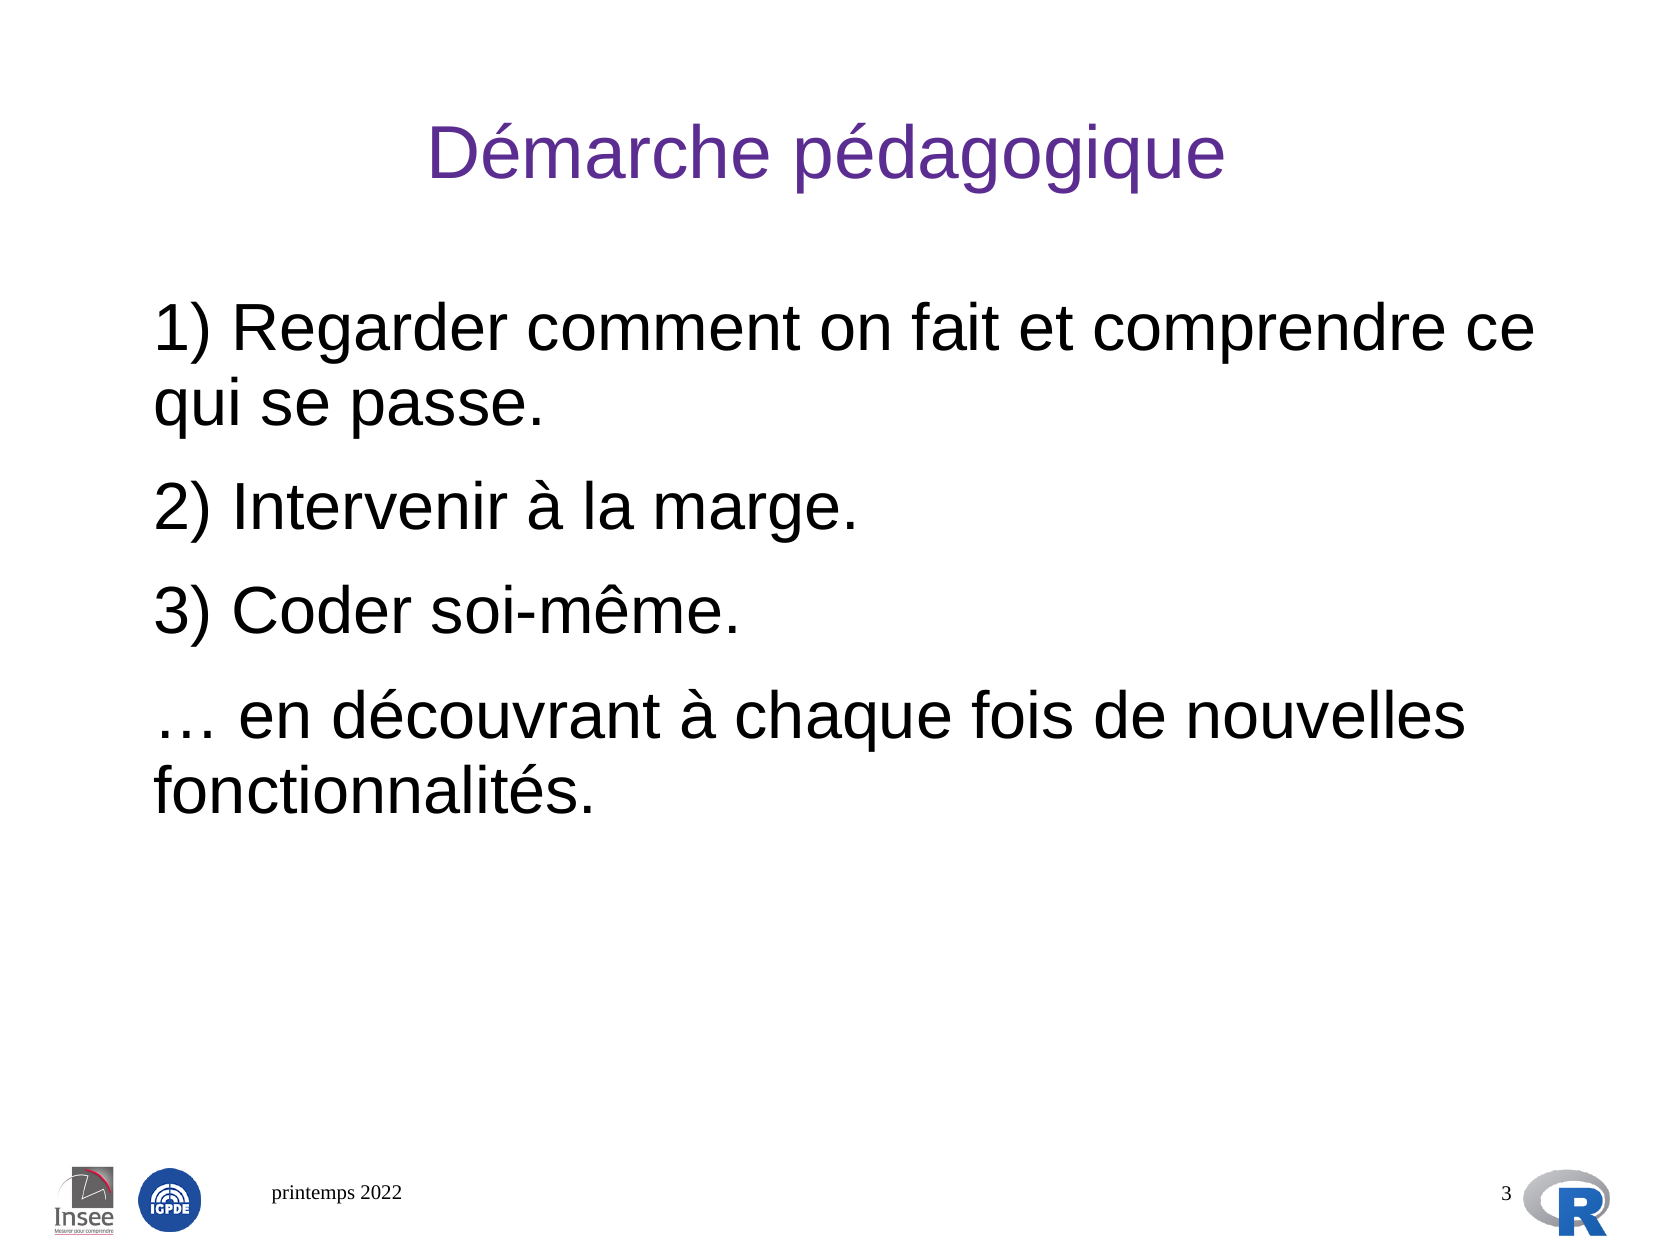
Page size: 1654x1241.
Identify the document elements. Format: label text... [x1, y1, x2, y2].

picture [138, 1168, 201, 1232]
picture [1523, 1169, 1610, 1236]
list 1) Regarder comment on fait et comprendre ce qui se passe. 2) Intervenir à la marge. 3) Coder soi-même. … en découvrant à chaque fois de nouvelles fonctionnalités. [82, 290, 1571, 1010]
picture [47, 1163, 120, 1236]
title Démarche pédagogique [82, 49, 1571, 257]
